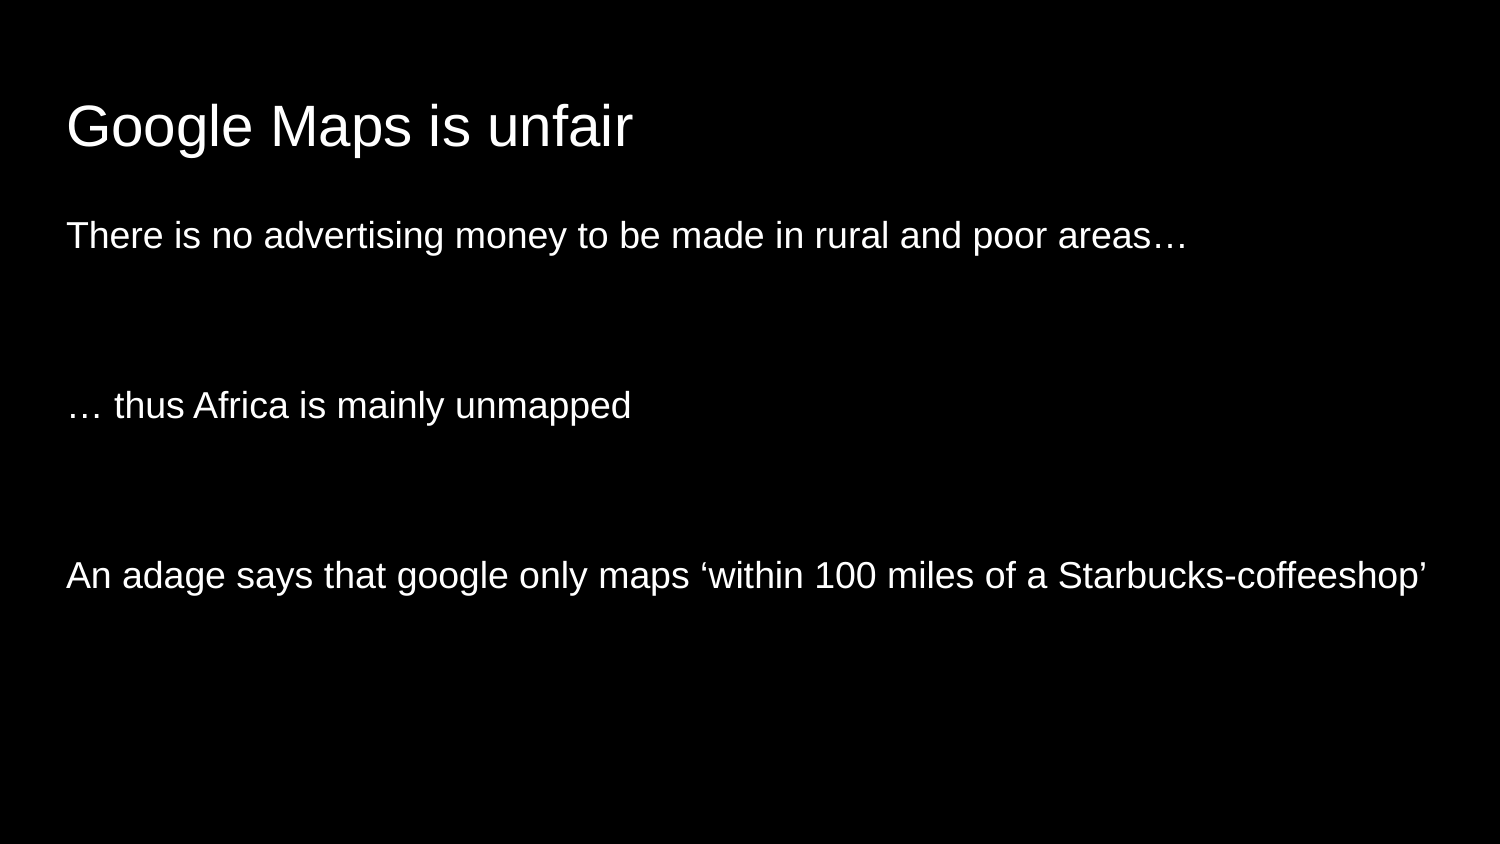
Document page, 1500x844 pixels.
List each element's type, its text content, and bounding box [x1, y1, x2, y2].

list There is no advertising money to be made in rural and poor areas… … thus Africa is mainly unmapped An adage says that google only maps ‘within 100 miles of a Starbucks-coffeeshop’ [51, 189, 1449, 750]
title Google Maps is unfair [51, 72, 1449, 167]
